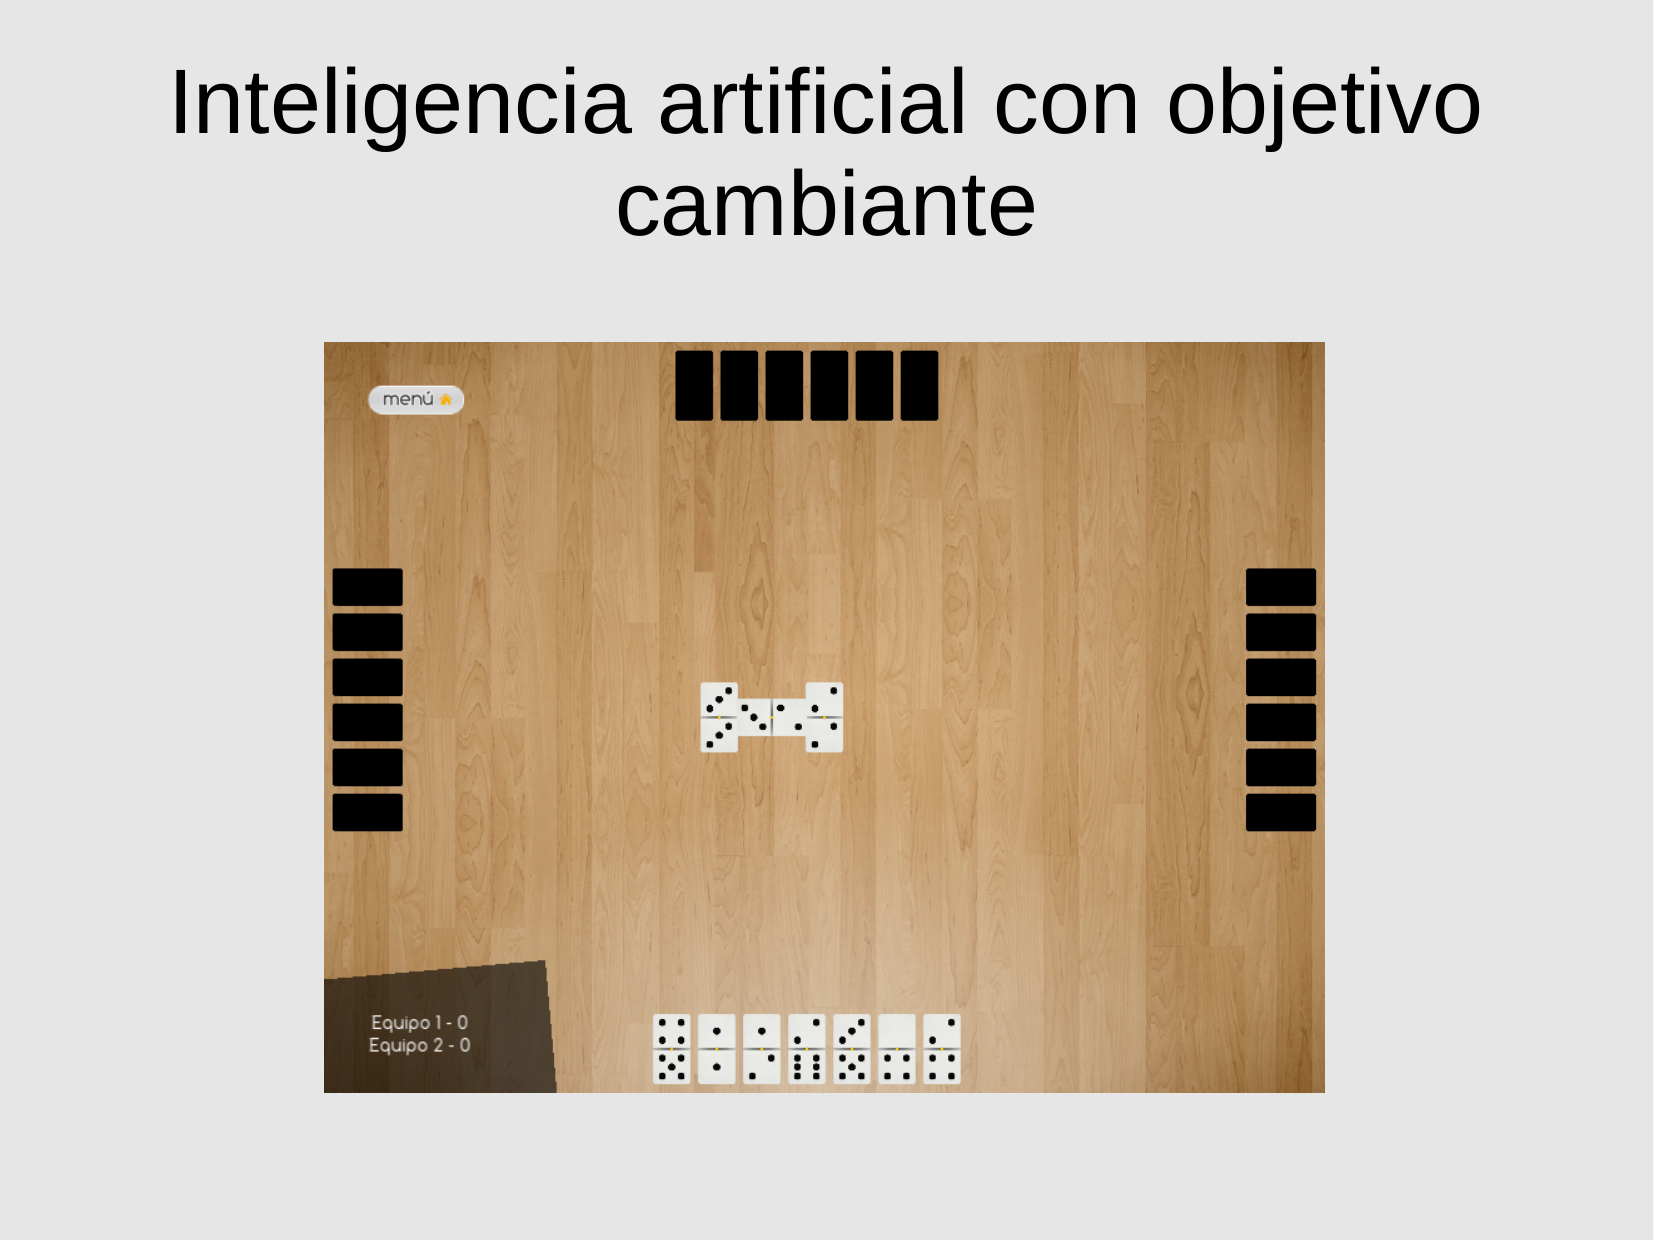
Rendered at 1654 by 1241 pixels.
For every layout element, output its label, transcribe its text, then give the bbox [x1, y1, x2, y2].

title Inteligencia artificial con objetivo cambiante [82, 49, 1571, 257]
picture [324, 342, 1325, 1093]
